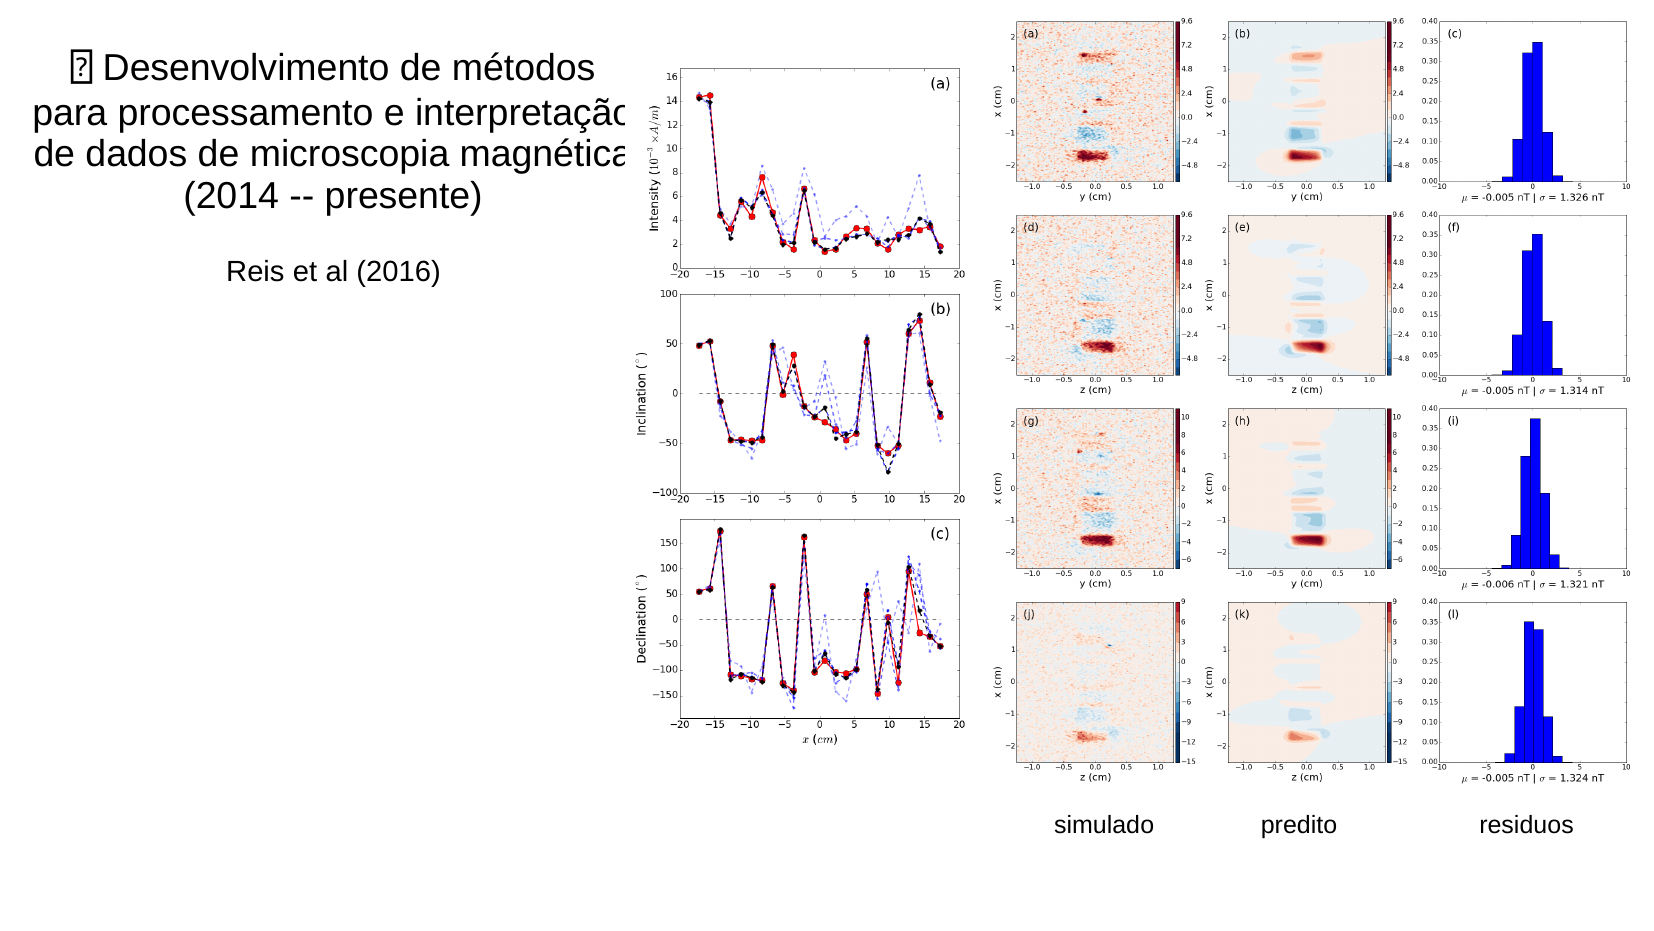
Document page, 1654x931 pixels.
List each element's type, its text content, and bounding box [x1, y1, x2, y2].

picture [986, 10, 1638, 792]
text_box simulado [1039, 803, 1170, 846]
text_box ⍰ Desenvolvimento de métodos para processamento e interpretação de dados de microscopia magnética (2014 -- presente) [17, 32, 650, 314]
text_box residuos [1464, 803, 1589, 847]
picture [625, 58, 975, 756]
text_box predito [1246, 803, 1353, 847]
text_box Reis et al (2016) [85, 248, 582, 296]
